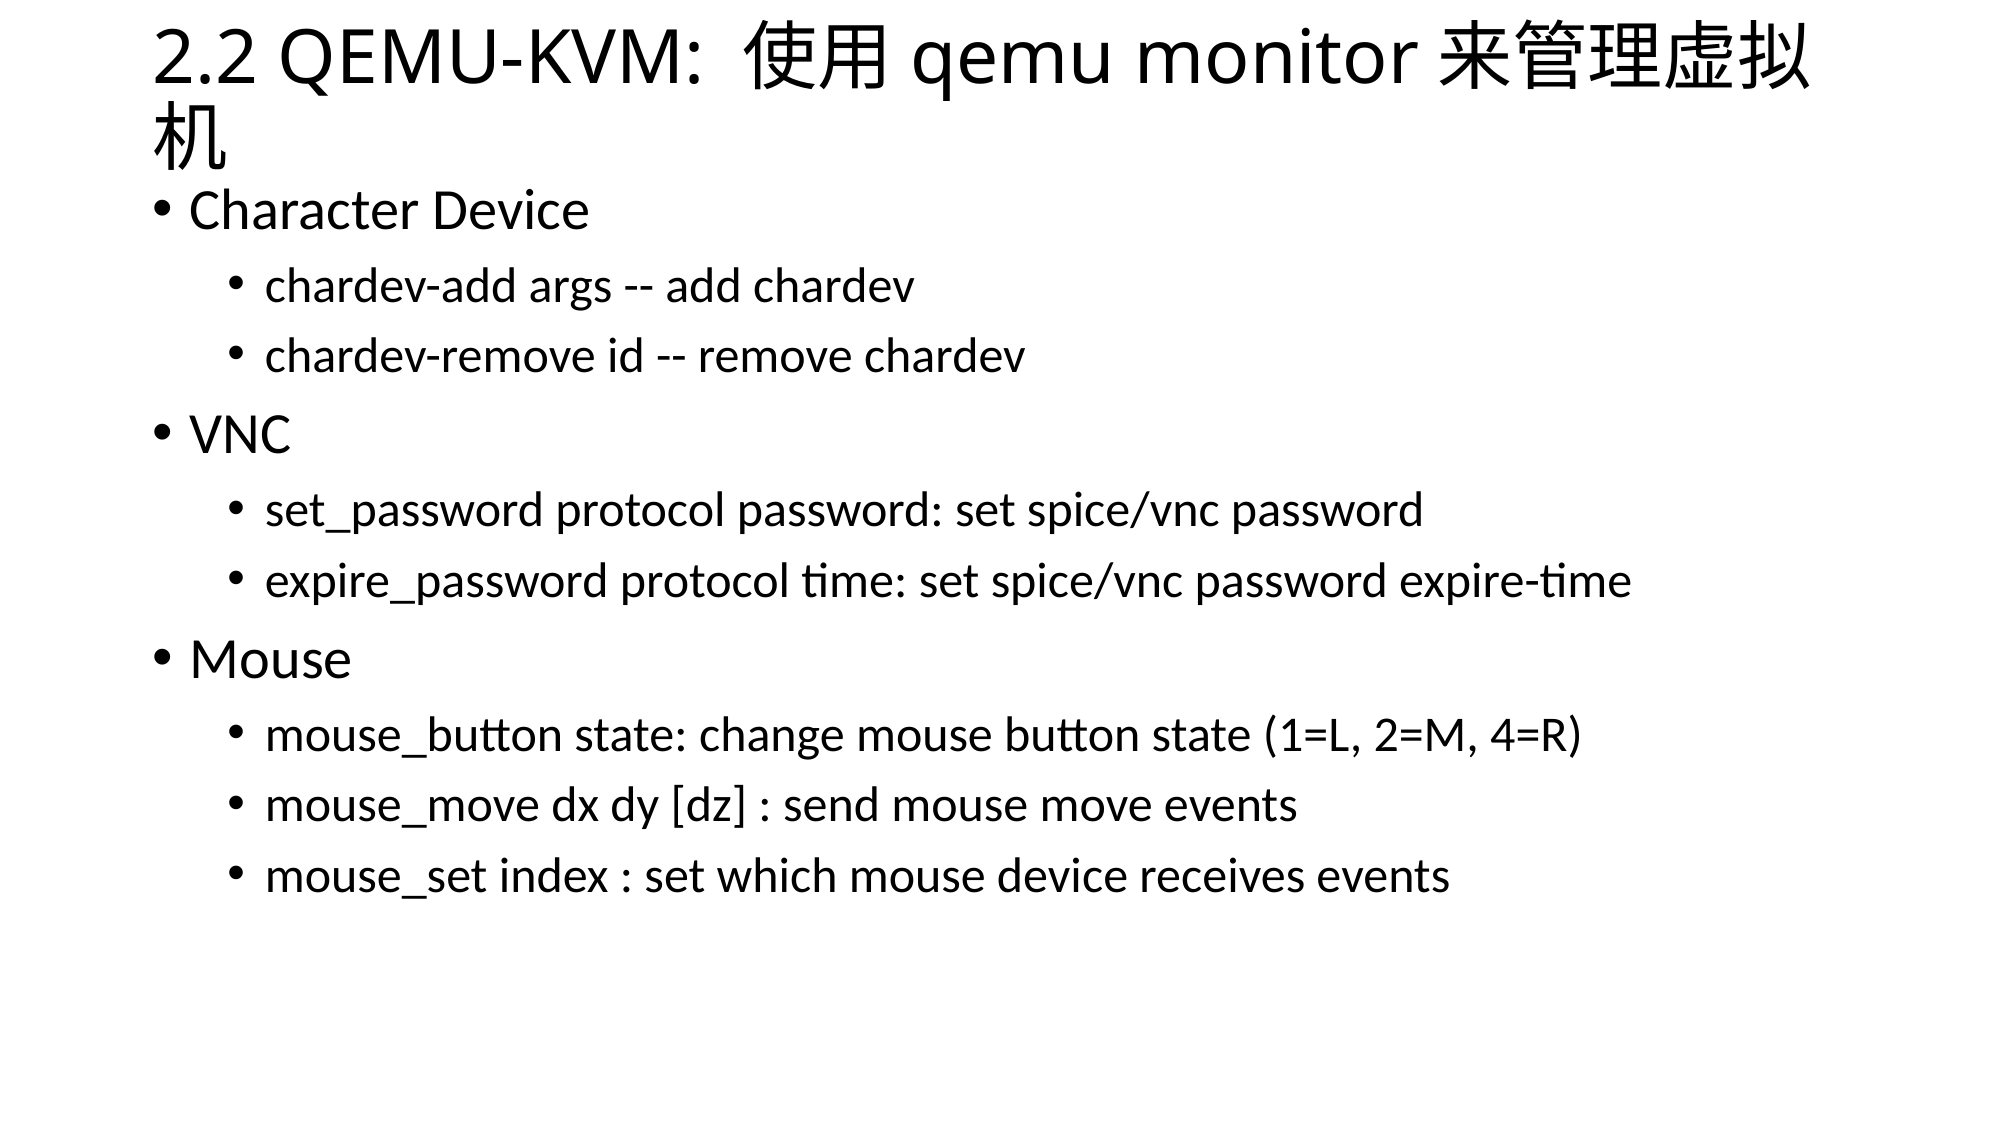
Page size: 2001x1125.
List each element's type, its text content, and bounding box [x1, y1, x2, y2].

list Character Device chardev-add args -- add chardev chardev-remove id -- remove chardev VNC set_password protocol password: set spice/vnc password expire_password protocol time: set spice/vnc password expire-time Mouse mouse_button state: change mouse button state (1=L, 2=M, 4=R) mouse_move dx dy [dz] : send mouse move events mouse_set index : set which mouse device receives events [137, 171, 1863, 1014]
title 2.2 QEMU-KVM: 使用qemu monitor来管理虚拟机 [137, 59, 1863, 140]
